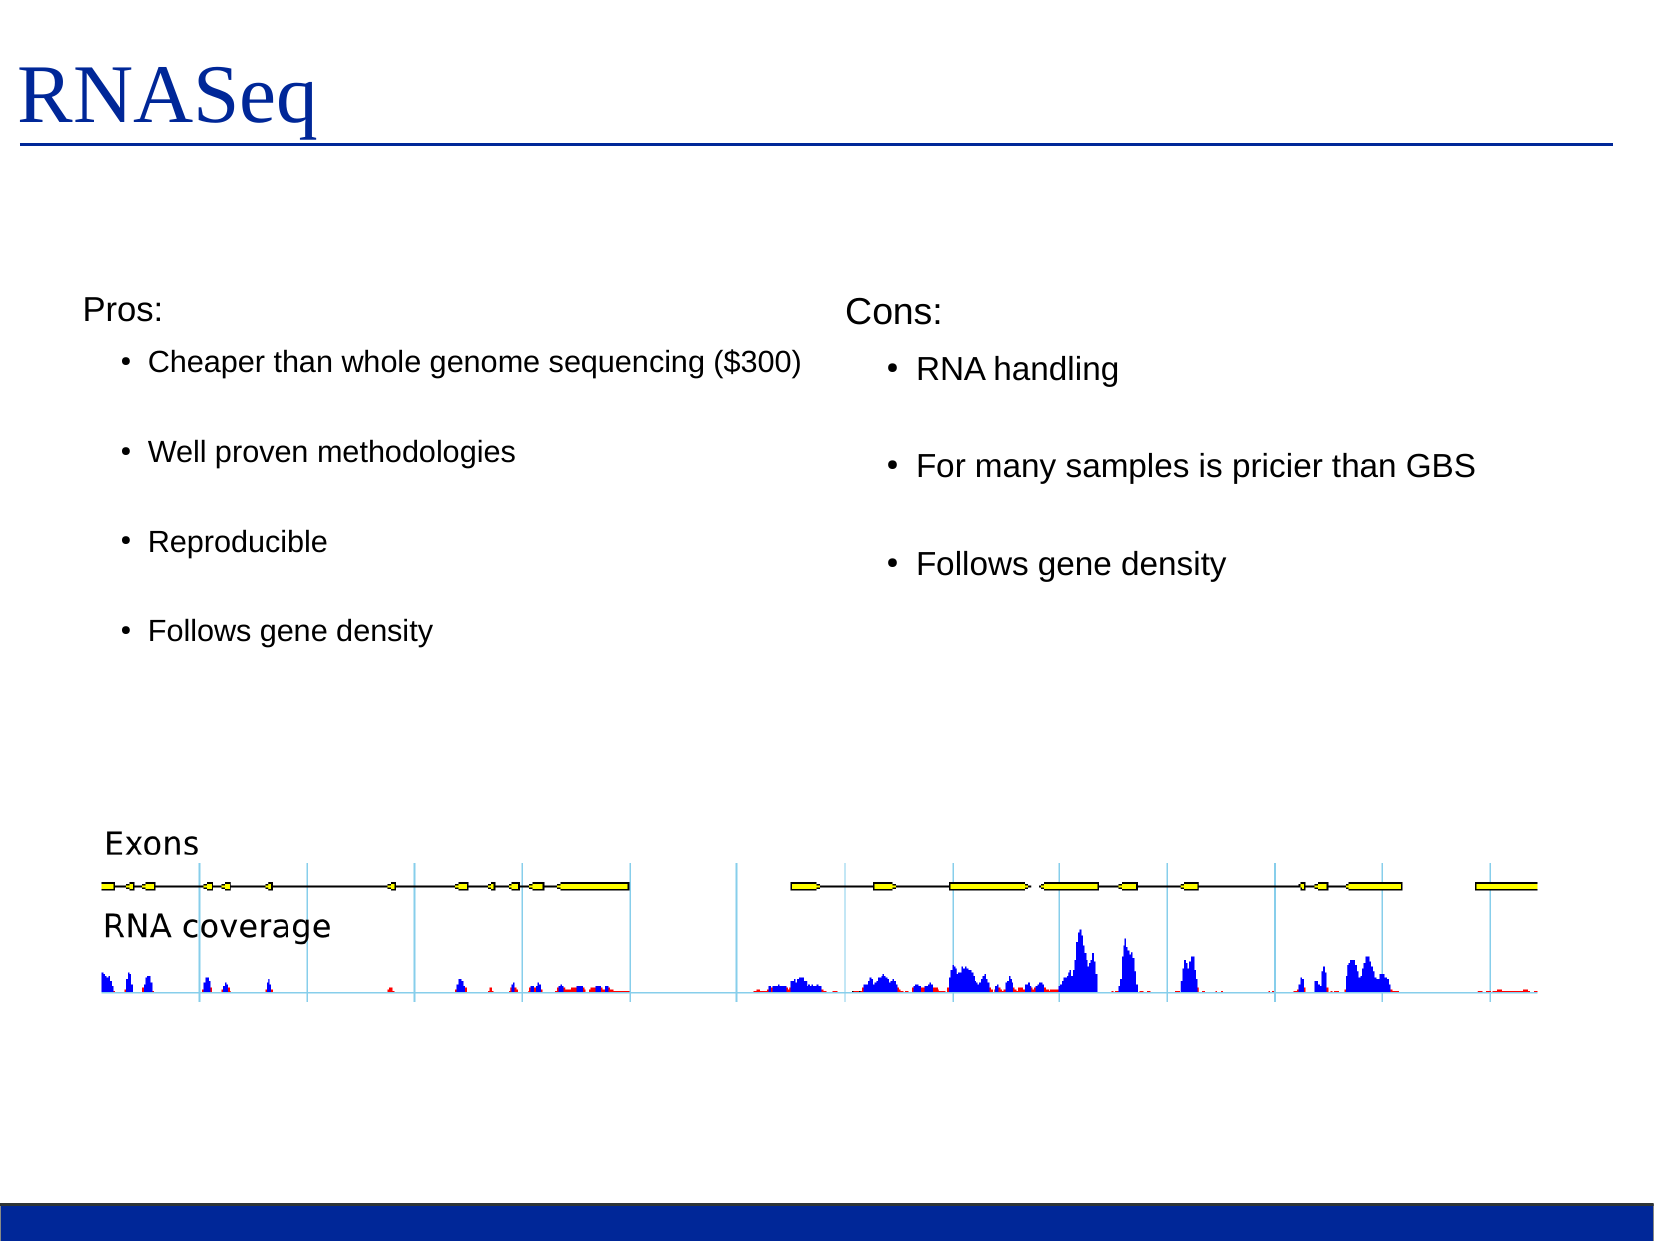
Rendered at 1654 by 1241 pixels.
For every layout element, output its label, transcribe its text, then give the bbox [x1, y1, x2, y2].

picture [82, 717, 1571, 1109]
list Pros: Cheaper than whole genome sequencing ($300) Well proven methodologies Reproducible Follows gene density [82, 290, 809, 681]
title RNASeq [17, 0, 1589, 198]
list Cons: RNA handling For many samples is pricier than GBS Follows gene density [845, 290, 1572, 681]
